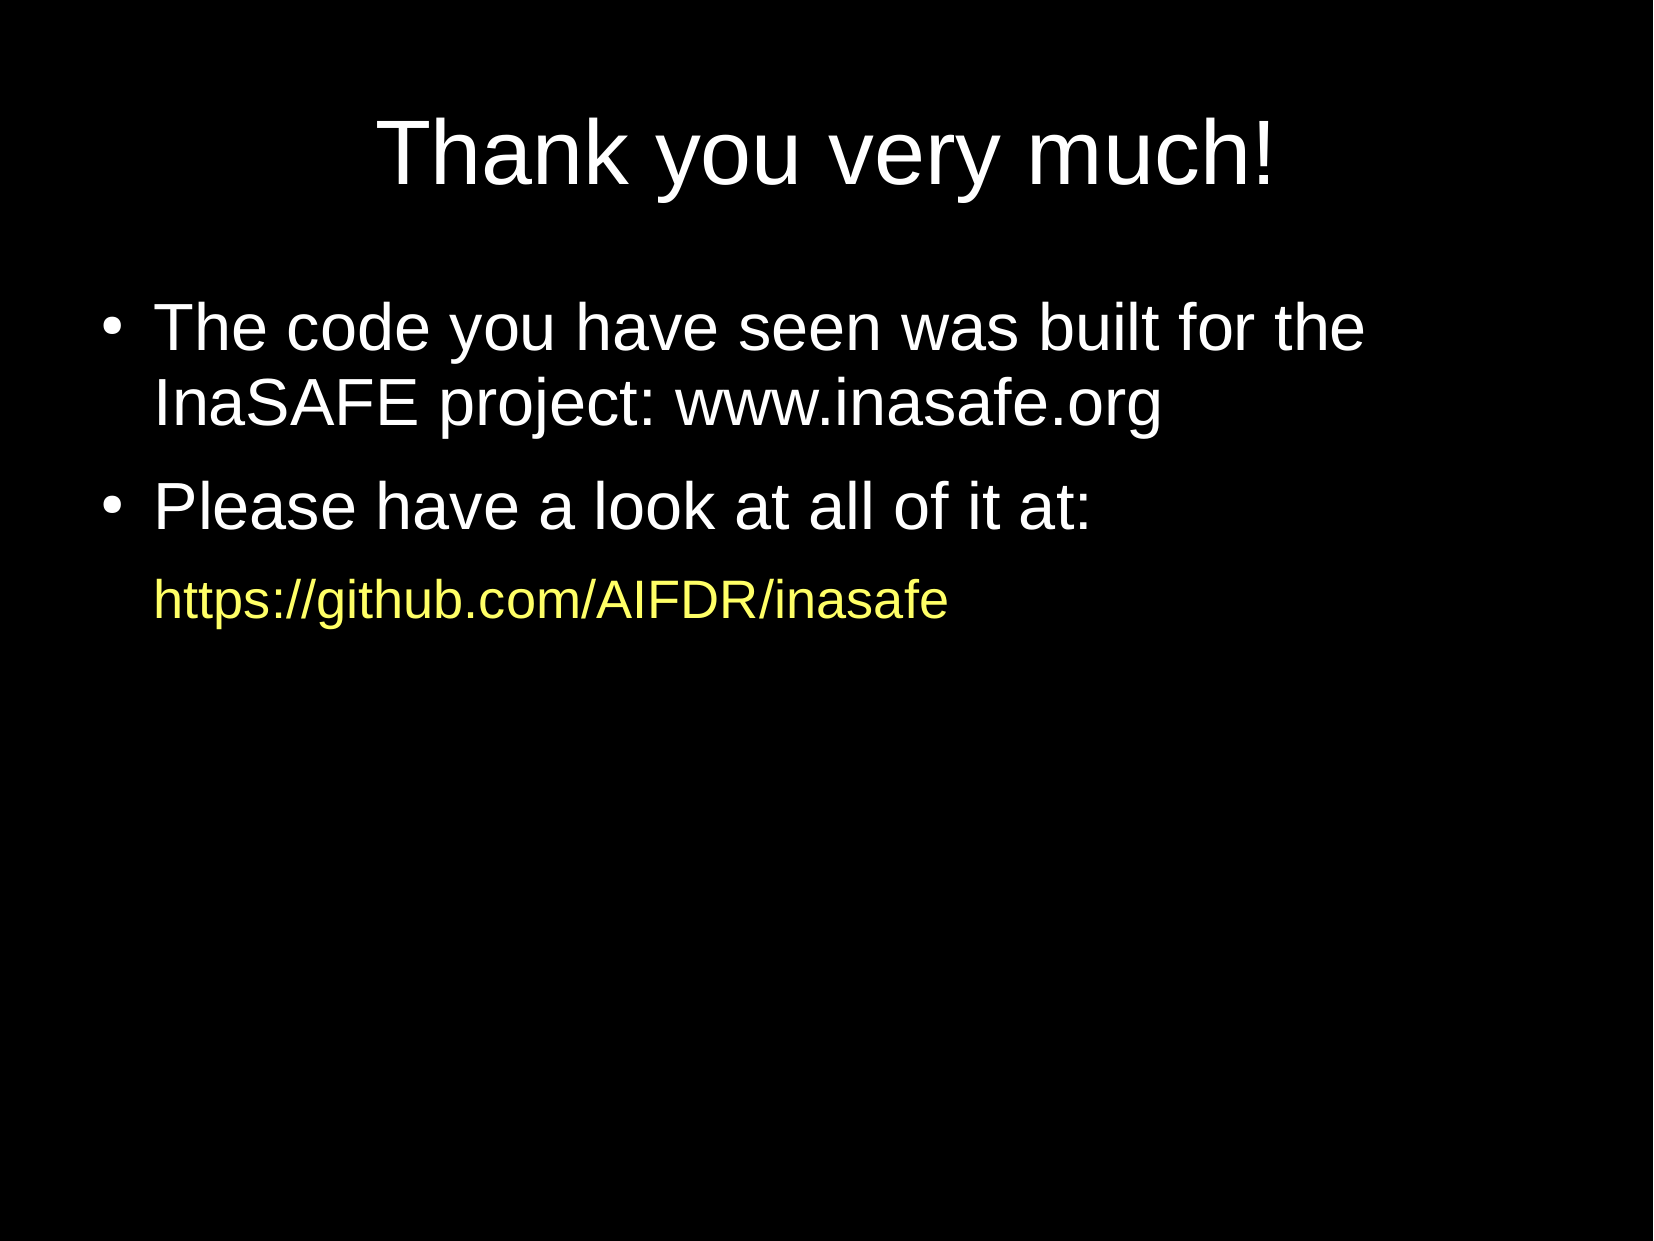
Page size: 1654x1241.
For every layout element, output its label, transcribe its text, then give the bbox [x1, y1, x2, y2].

text_box https://github.com/AIFDR/inasafe [138, 562, 1388, 638]
list The code you have seen was built for the InaSAFE project: www.inasafe.org Please have a look at all of it at: [82, 290, 1571, 1010]
title Thank you very much! [82, 49, 1571, 257]
